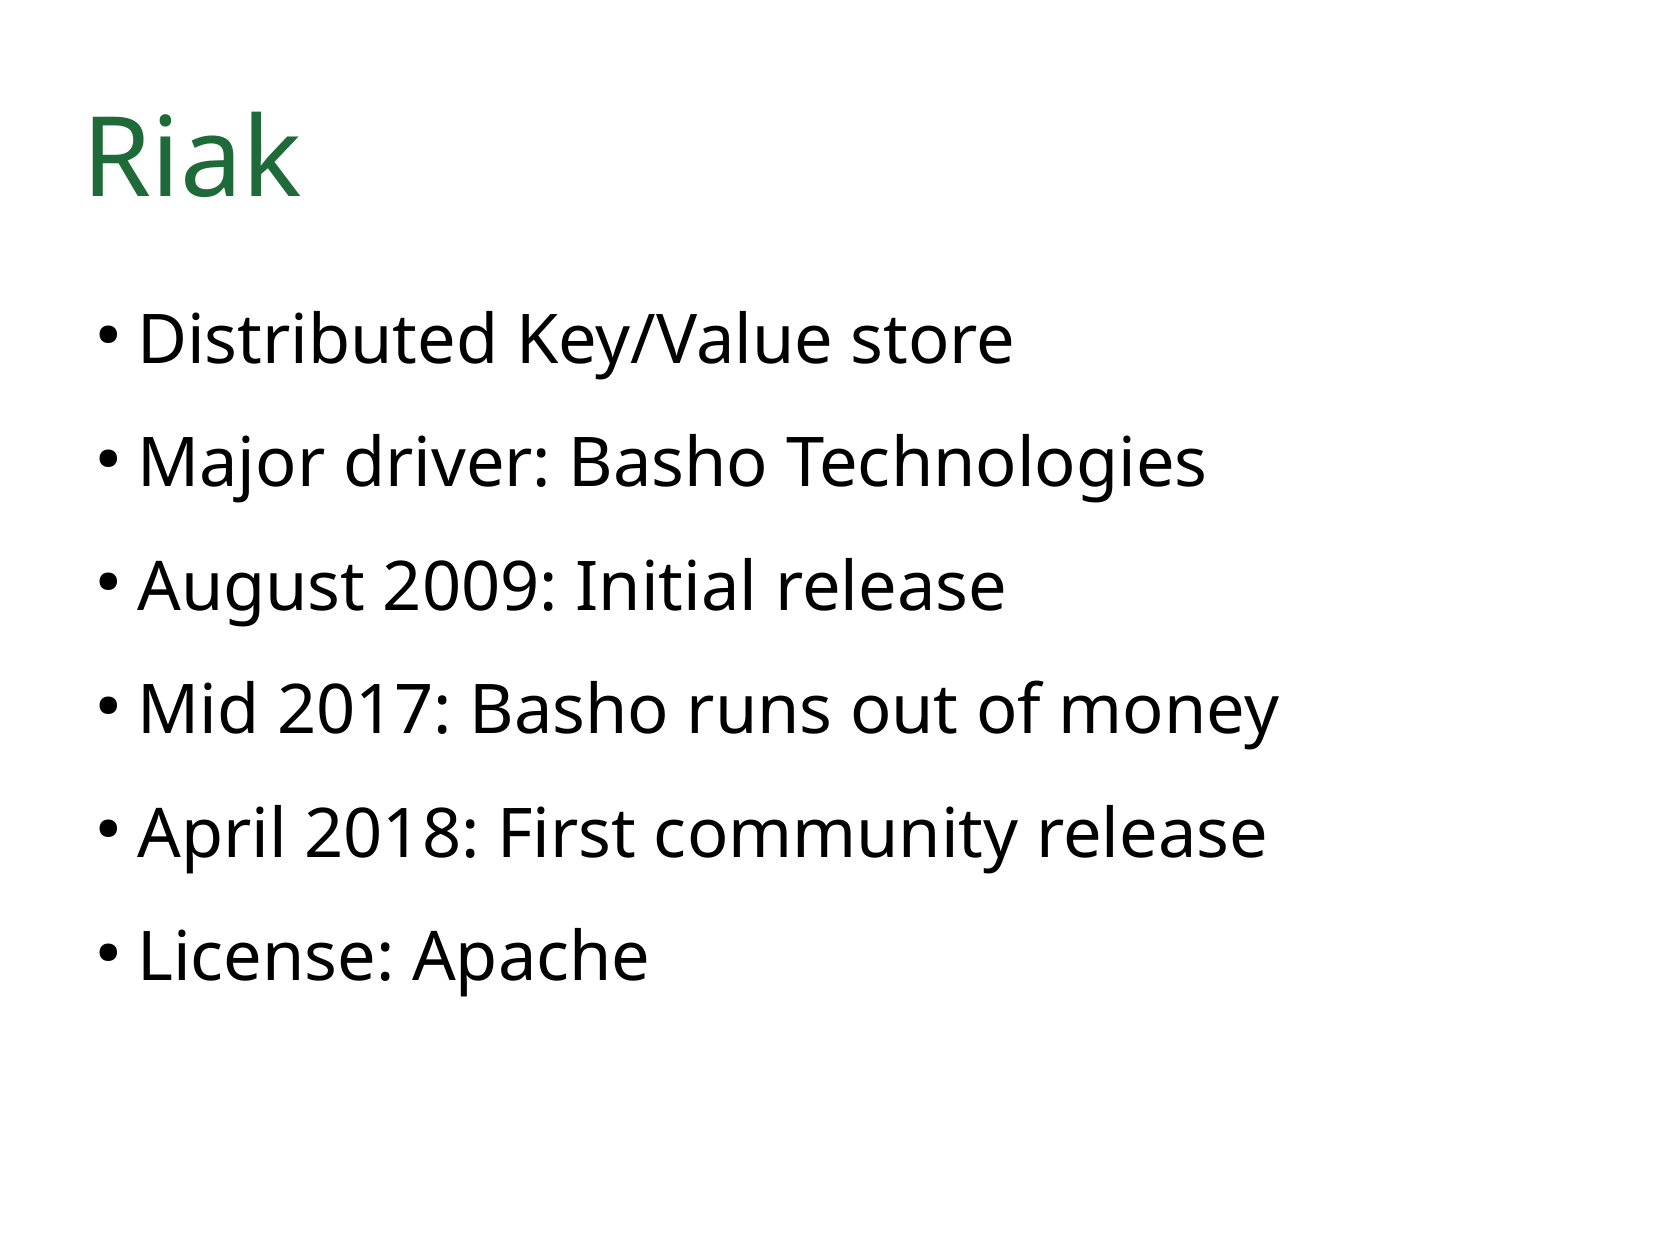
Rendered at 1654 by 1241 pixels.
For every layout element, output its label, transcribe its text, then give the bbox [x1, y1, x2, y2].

title Riak [82, 49, 1571, 257]
list Distributed Key/Value store Major driver: Basho Technologies August 2009: Initial release Mid 2017: Basho runs out of money April 2018: First community release License: Apache [82, 290, 1571, 1010]
